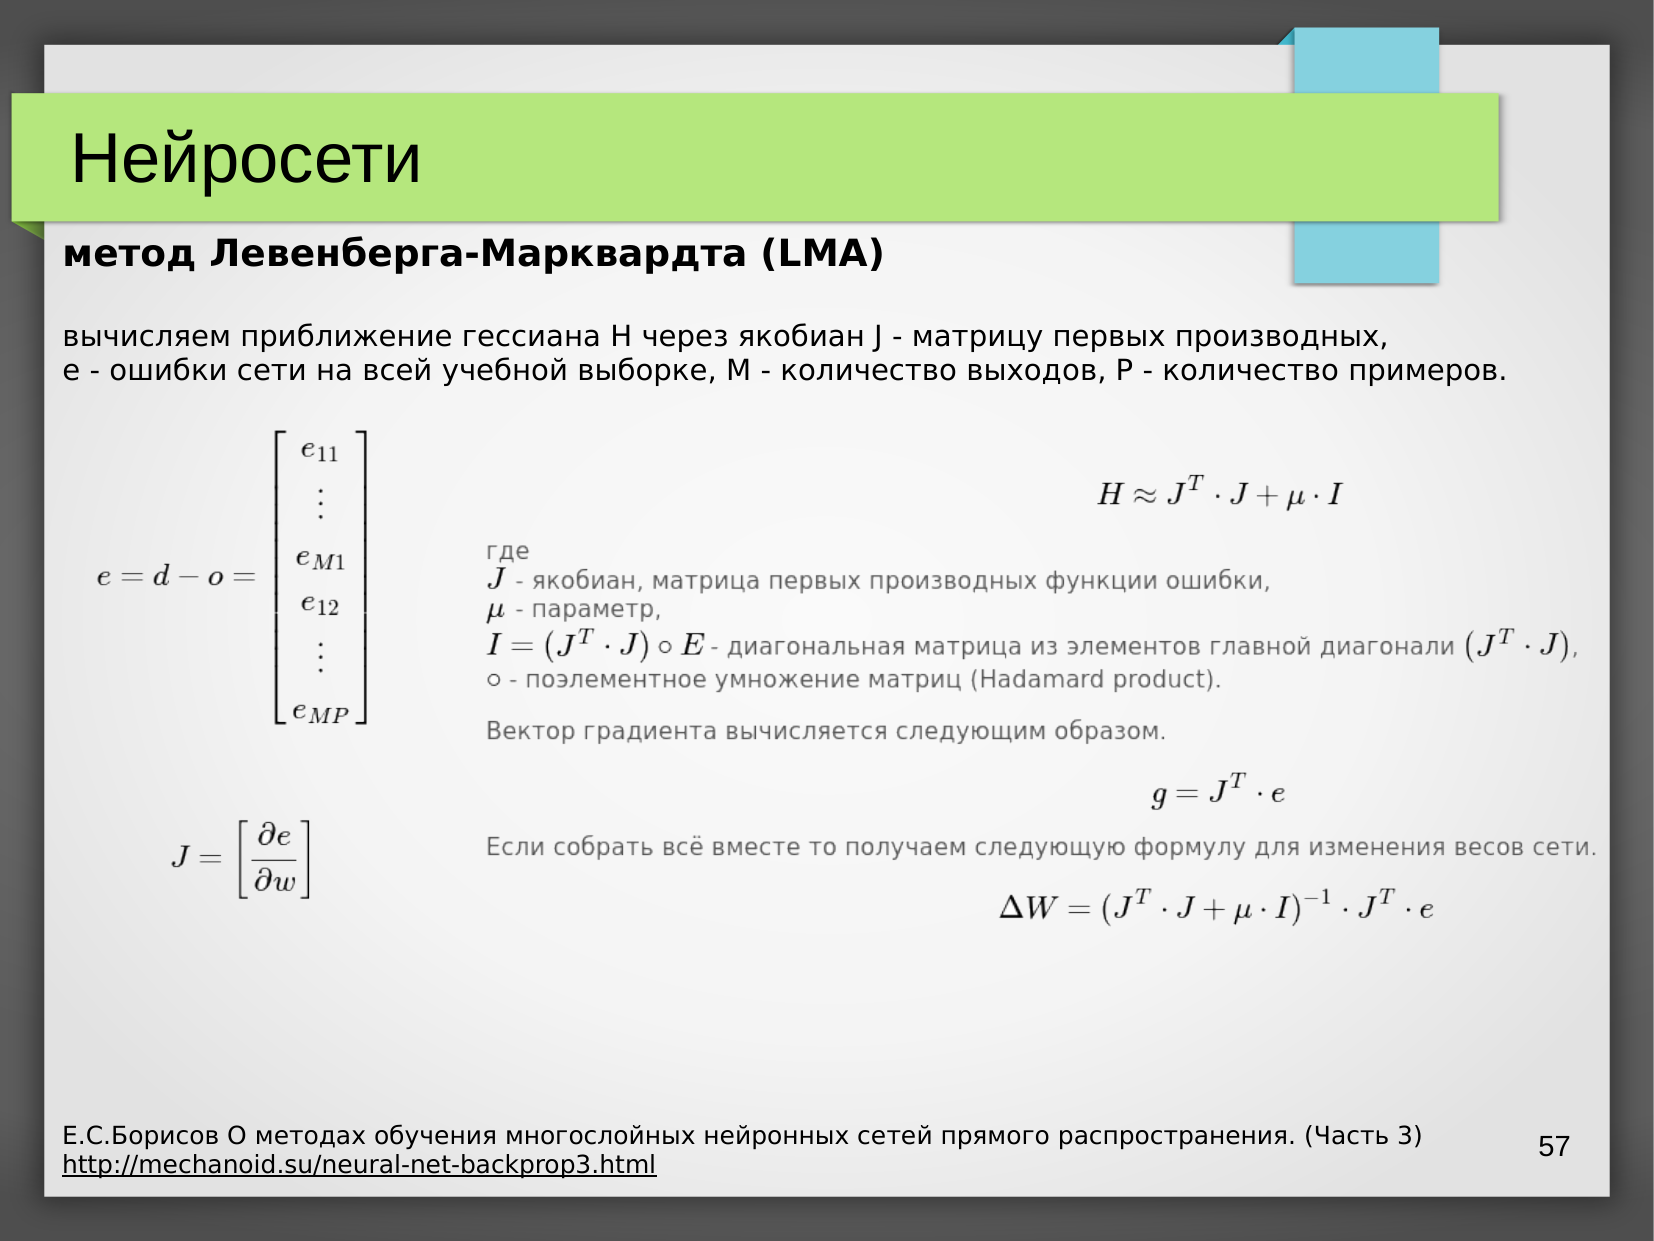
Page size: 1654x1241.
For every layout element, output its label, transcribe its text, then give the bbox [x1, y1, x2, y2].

text_box метод Левенберга-Марквардта (LMA) вычисляем приближение гессиана H через якобиан J - матрицу первых производных, e - ошибки сети на всей учебной выборке, M - количество выходов, P - количество примеров. [47, 224, 1619, 395]
text_box Е.С.Борисов О методах обучения многослойных нейронных сетей прямого распространения. (Часть 3) http://mechanoid.su/neural-net-backprop3.html [47, 1113, 1477, 1187]
title Нейросети [70, 118, 1205, 199]
picture [0, 0, 1654, 1241]
